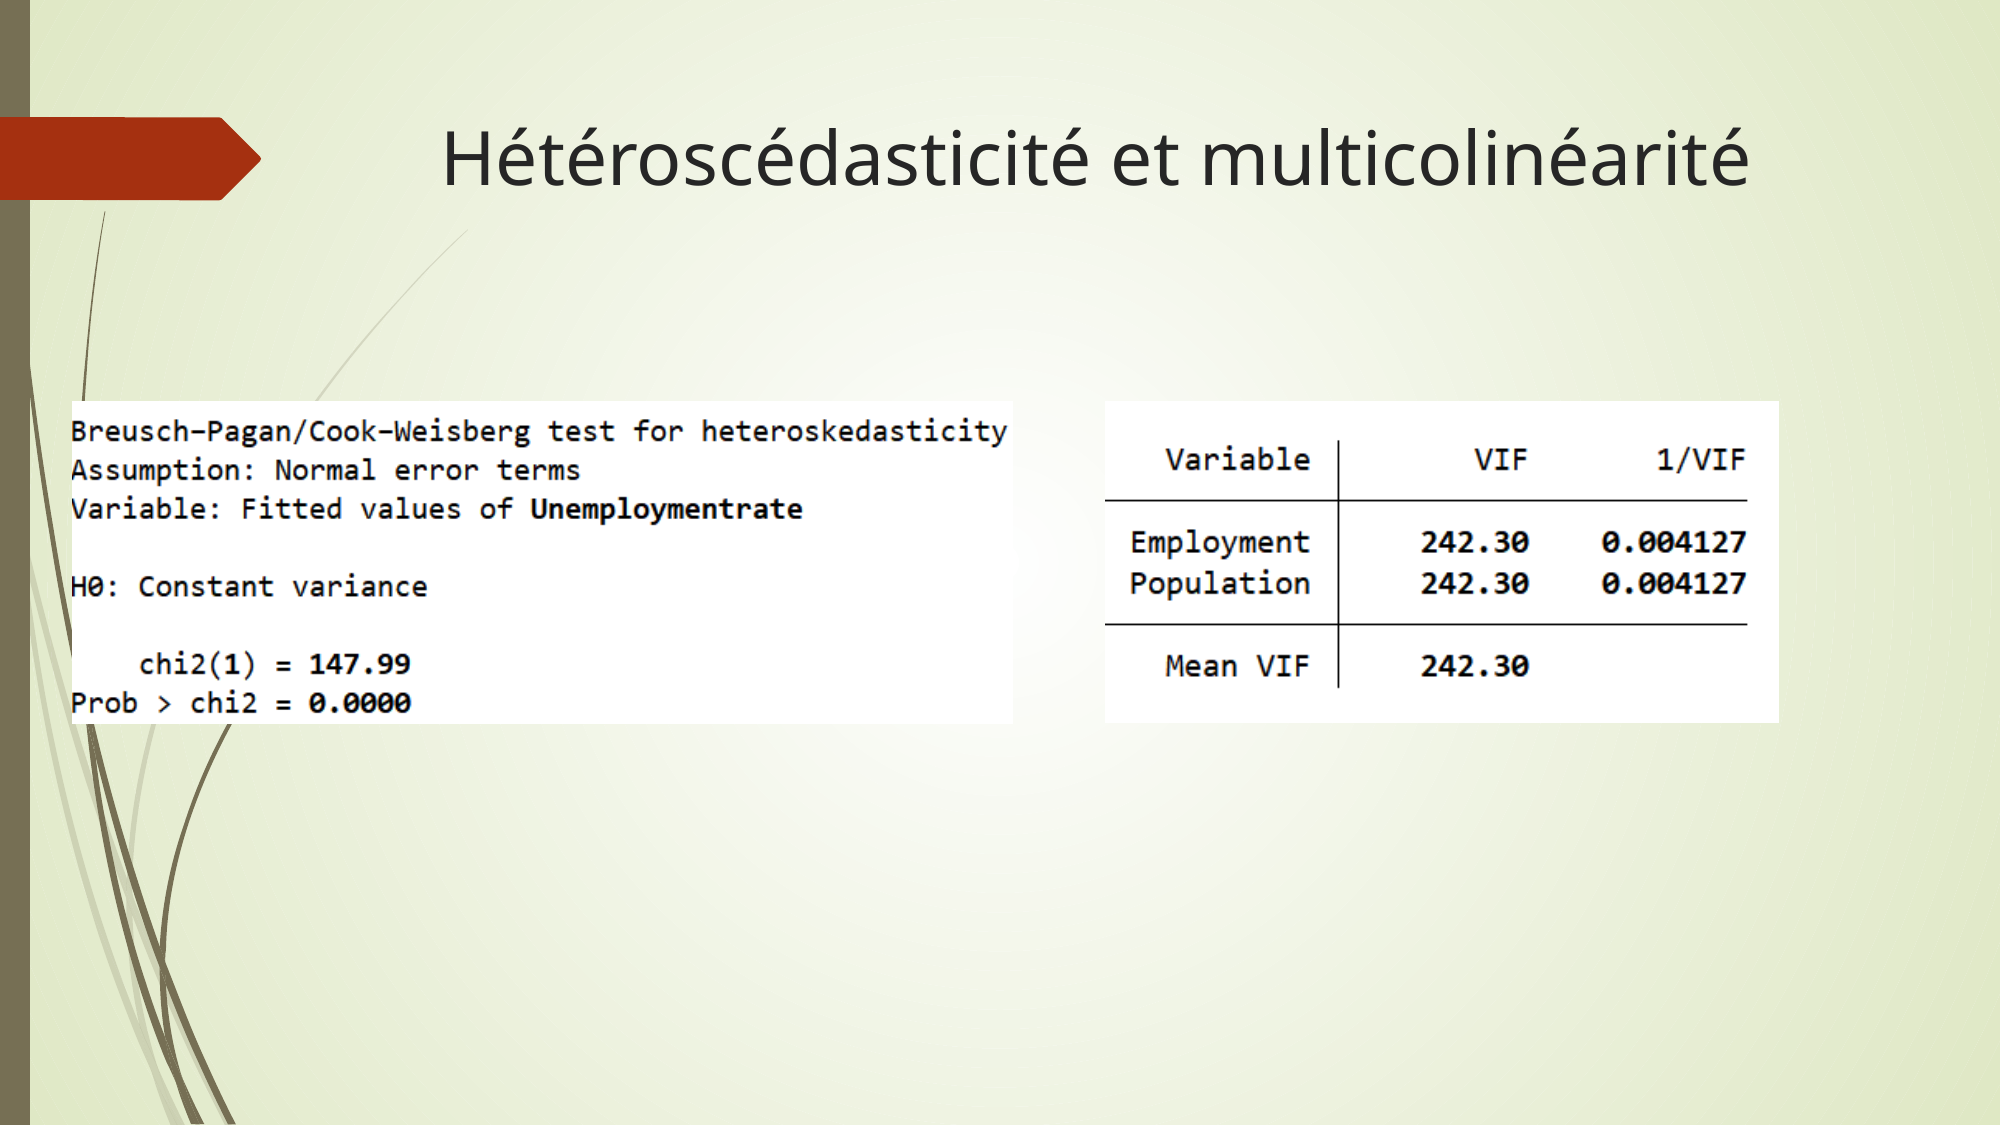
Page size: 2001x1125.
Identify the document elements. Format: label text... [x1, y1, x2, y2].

picture [72, 401, 1013, 724]
title Hétéroscédasticité et multicolinéarité [425, 102, 1888, 313]
picture [1105, 401, 1779, 724]
